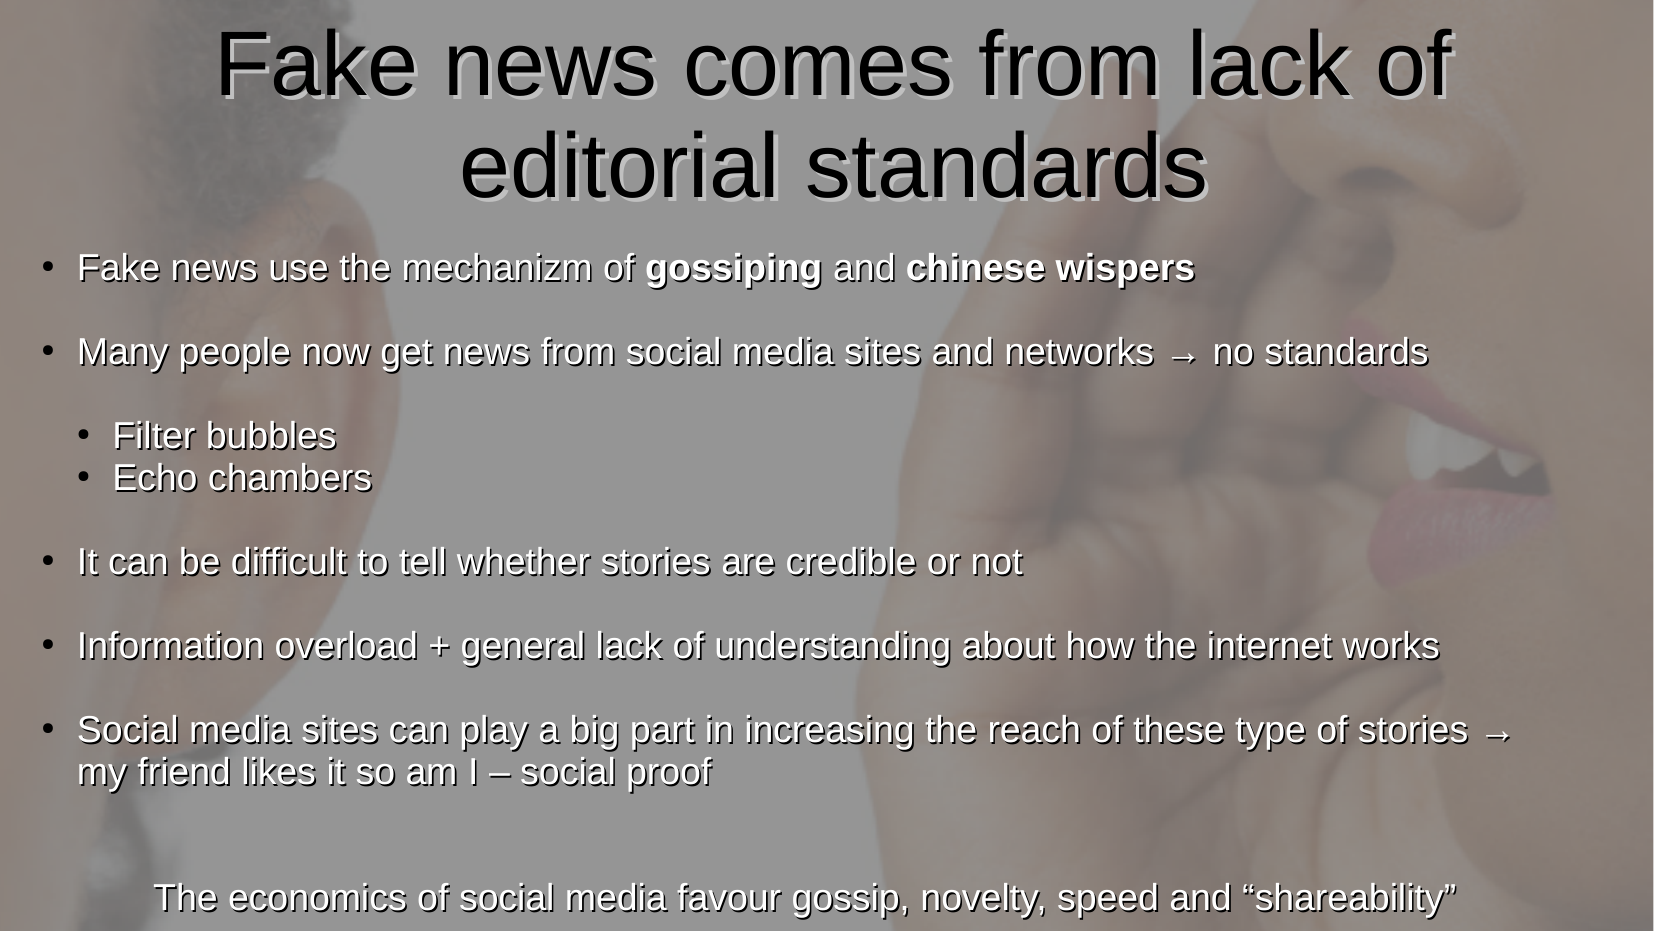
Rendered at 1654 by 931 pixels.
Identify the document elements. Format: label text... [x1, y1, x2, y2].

text_box Fake news use the mechanizm of gossiping and chinese wispers Many people now get news from social media sites and networks → no standards Filter bubbles Echo chambers It can be difficult to tell whether stories are credible or not Information overload + general lack of understanding about how the internet works Social media sites can play a big part in increasing the reach of these type of stories → my friend likes it so am I – social proof The economics of social media favour gossip, novelty, speed and “shareability” [26, 239, 1584, 926]
title Fake news comes from lack of editorial standards [90, 12, 1579, 218]
picture [0, 0, 1654, 931]
